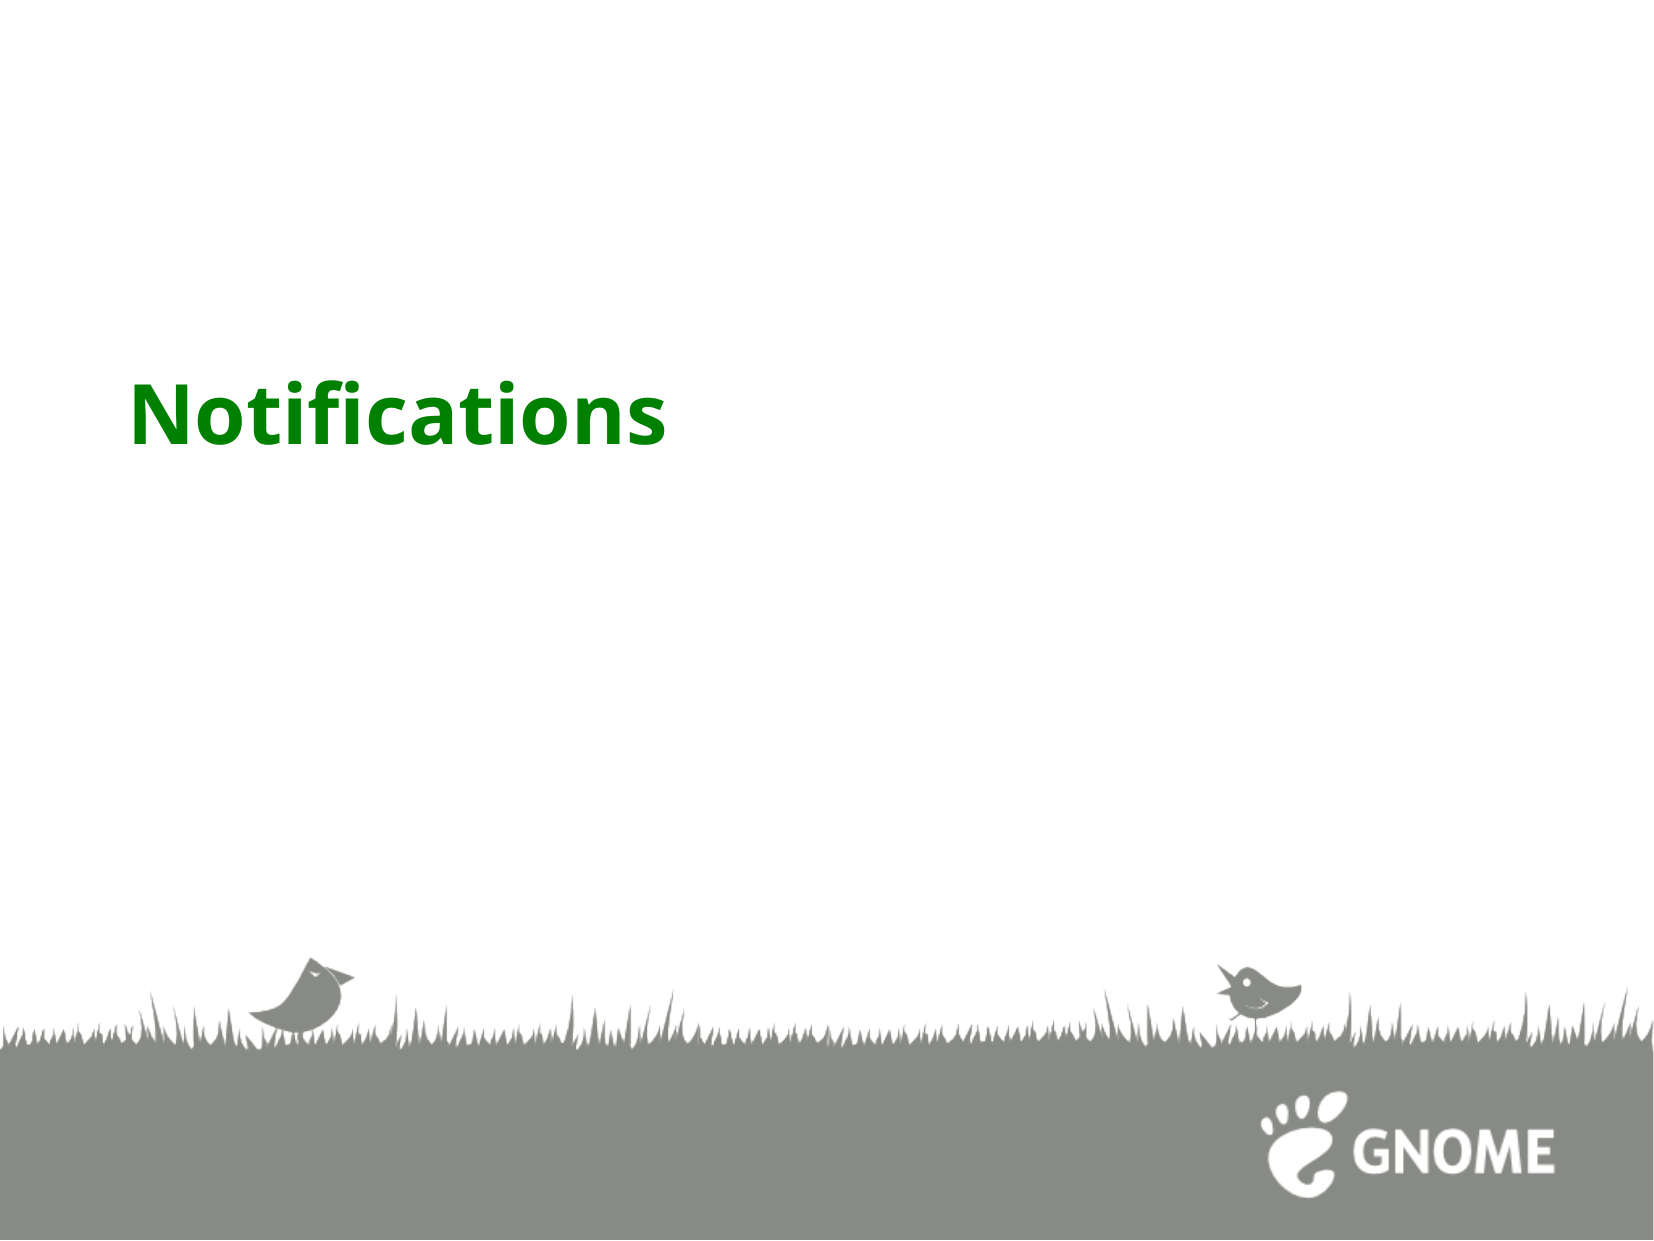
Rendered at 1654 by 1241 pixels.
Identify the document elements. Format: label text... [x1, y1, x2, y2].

text_box Notifications [112, 348, 1276, 476]
picture [0, 0, 1654, 1241]
